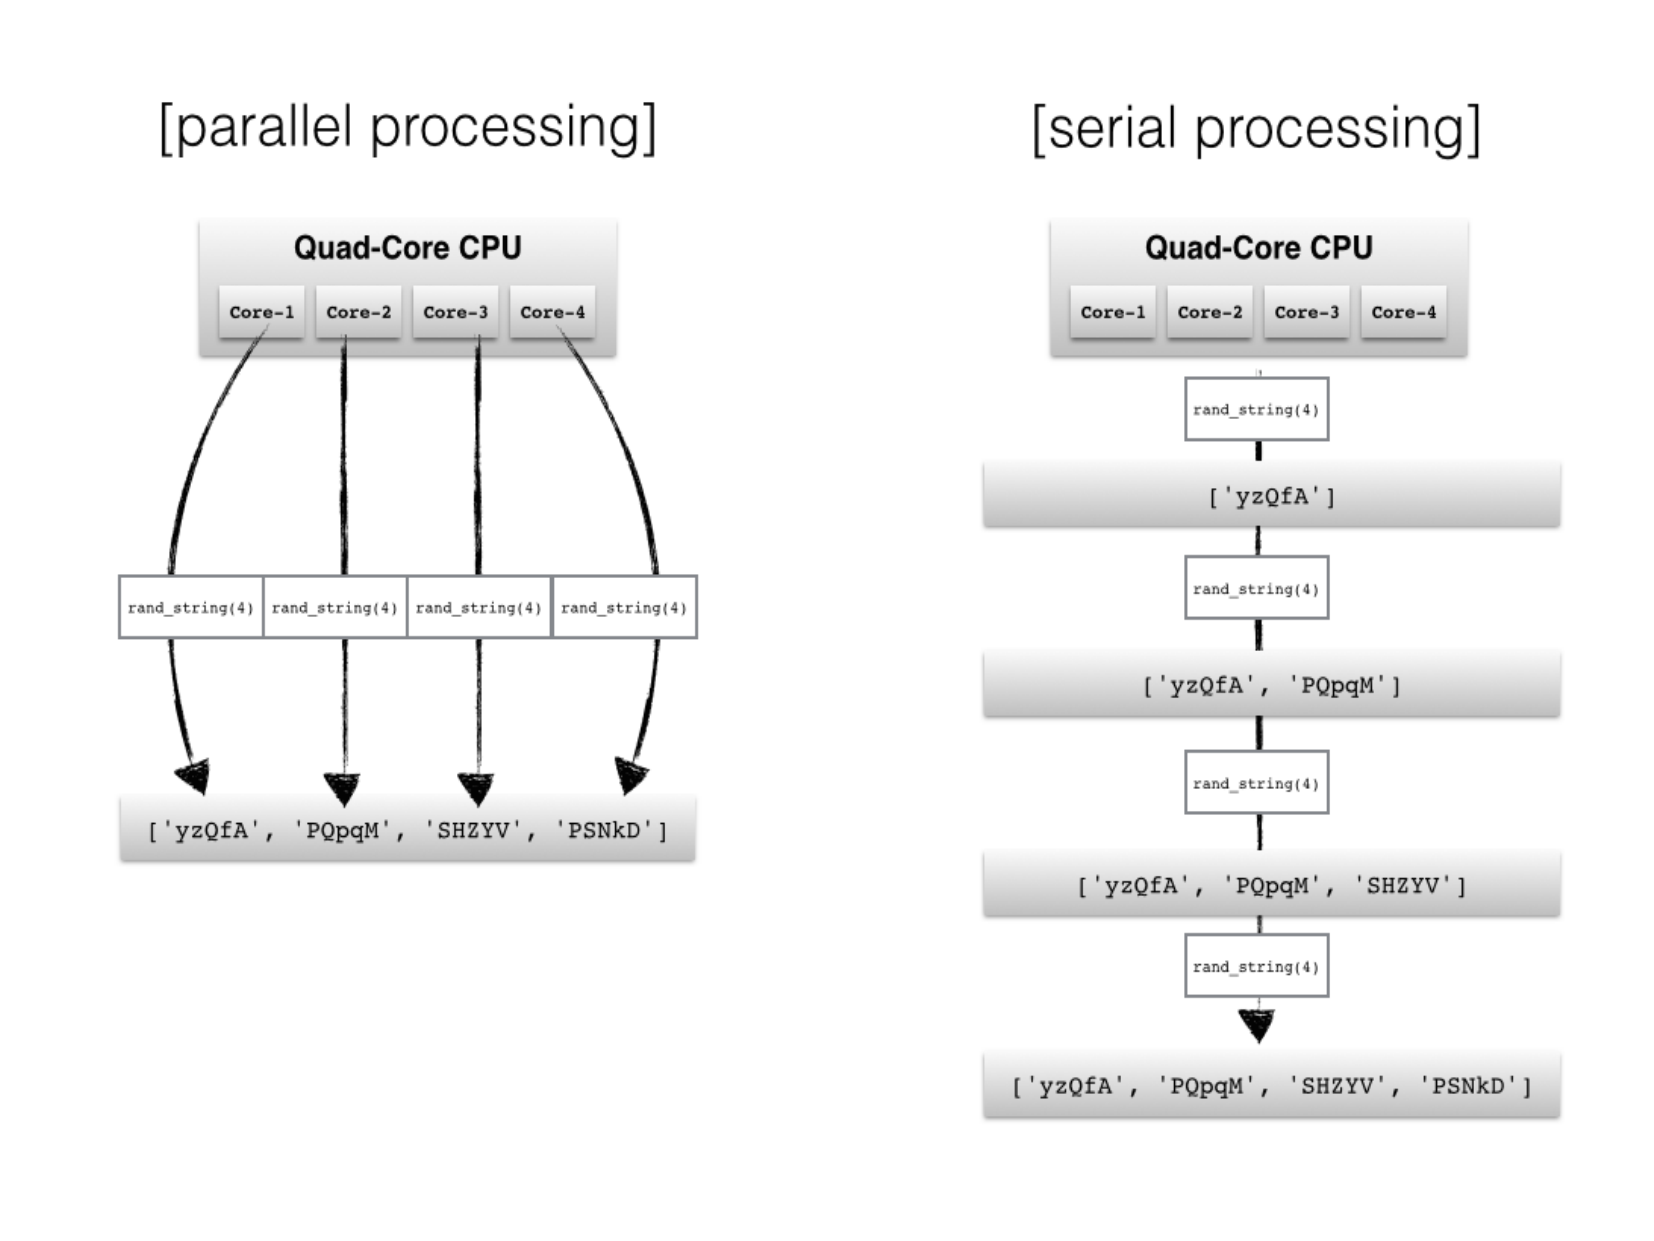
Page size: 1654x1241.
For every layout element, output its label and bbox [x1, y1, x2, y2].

picture [94, 88, 1583, 1128]
